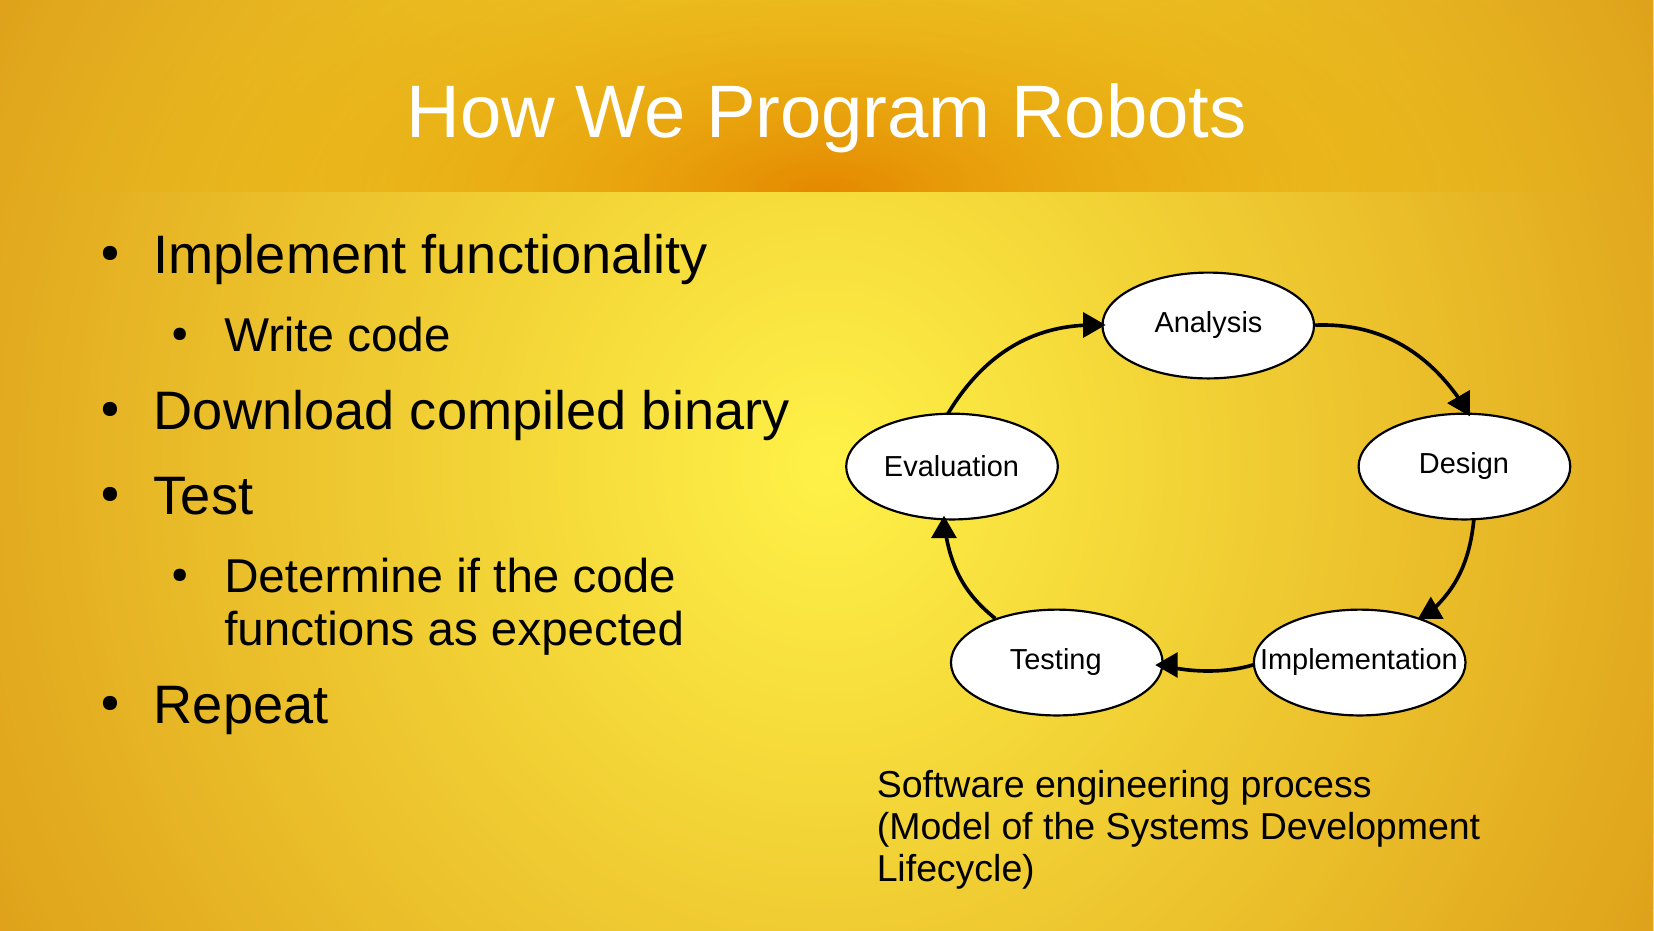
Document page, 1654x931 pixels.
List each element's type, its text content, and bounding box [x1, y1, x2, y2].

picture [845, 271, 1572, 717]
title How We Program Robots [82, 35, 1571, 189]
text_box Software engineering process (Model of the Systems Development Lifecycle) [862, 755, 1595, 897]
list Implement functionality Write code Download compiled binary Test Determine if the code functions as expected Repeat [82, 224, 809, 764]
